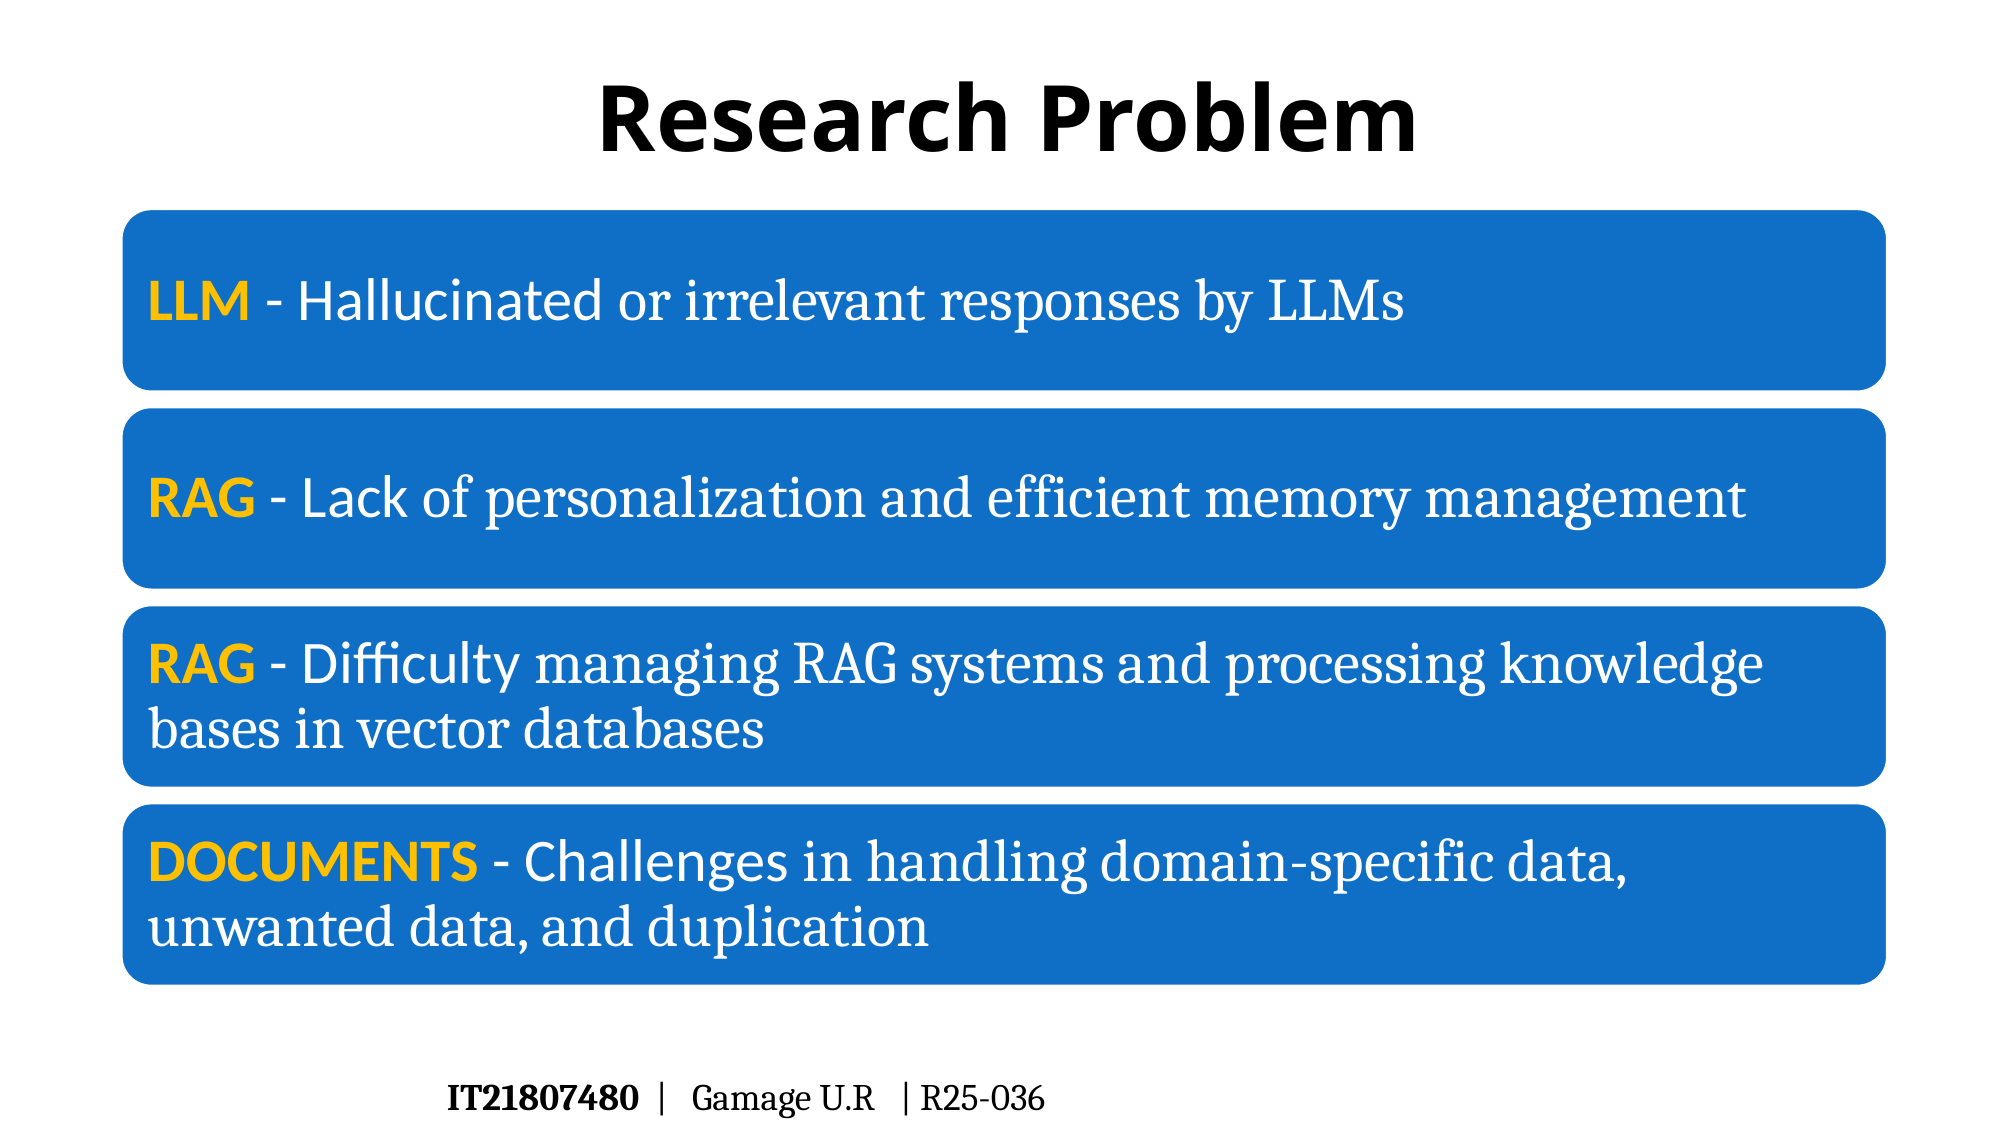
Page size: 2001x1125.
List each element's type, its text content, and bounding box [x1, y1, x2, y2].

text_box RAG - Lack of personalization and efficient memory management [120, 406, 1889, 591]
text_box DOCUMENTS - Challenges in handling domain-specific data, unwanted data, and duplication [120, 802, 1889, 987]
title Research Problem [50, 50, 1967, 180]
text_box LLM - Hallucinated or irrelevant responses by LLMs [120, 208, 1889, 393]
text_box RAG - Difficulty managing RAG systems and processing knowledge bases in vector databases [120, 604, 1889, 789]
text_box IT21807480 | Gamage U.R | R25-036 [432, 1065, 1550, 1125]
